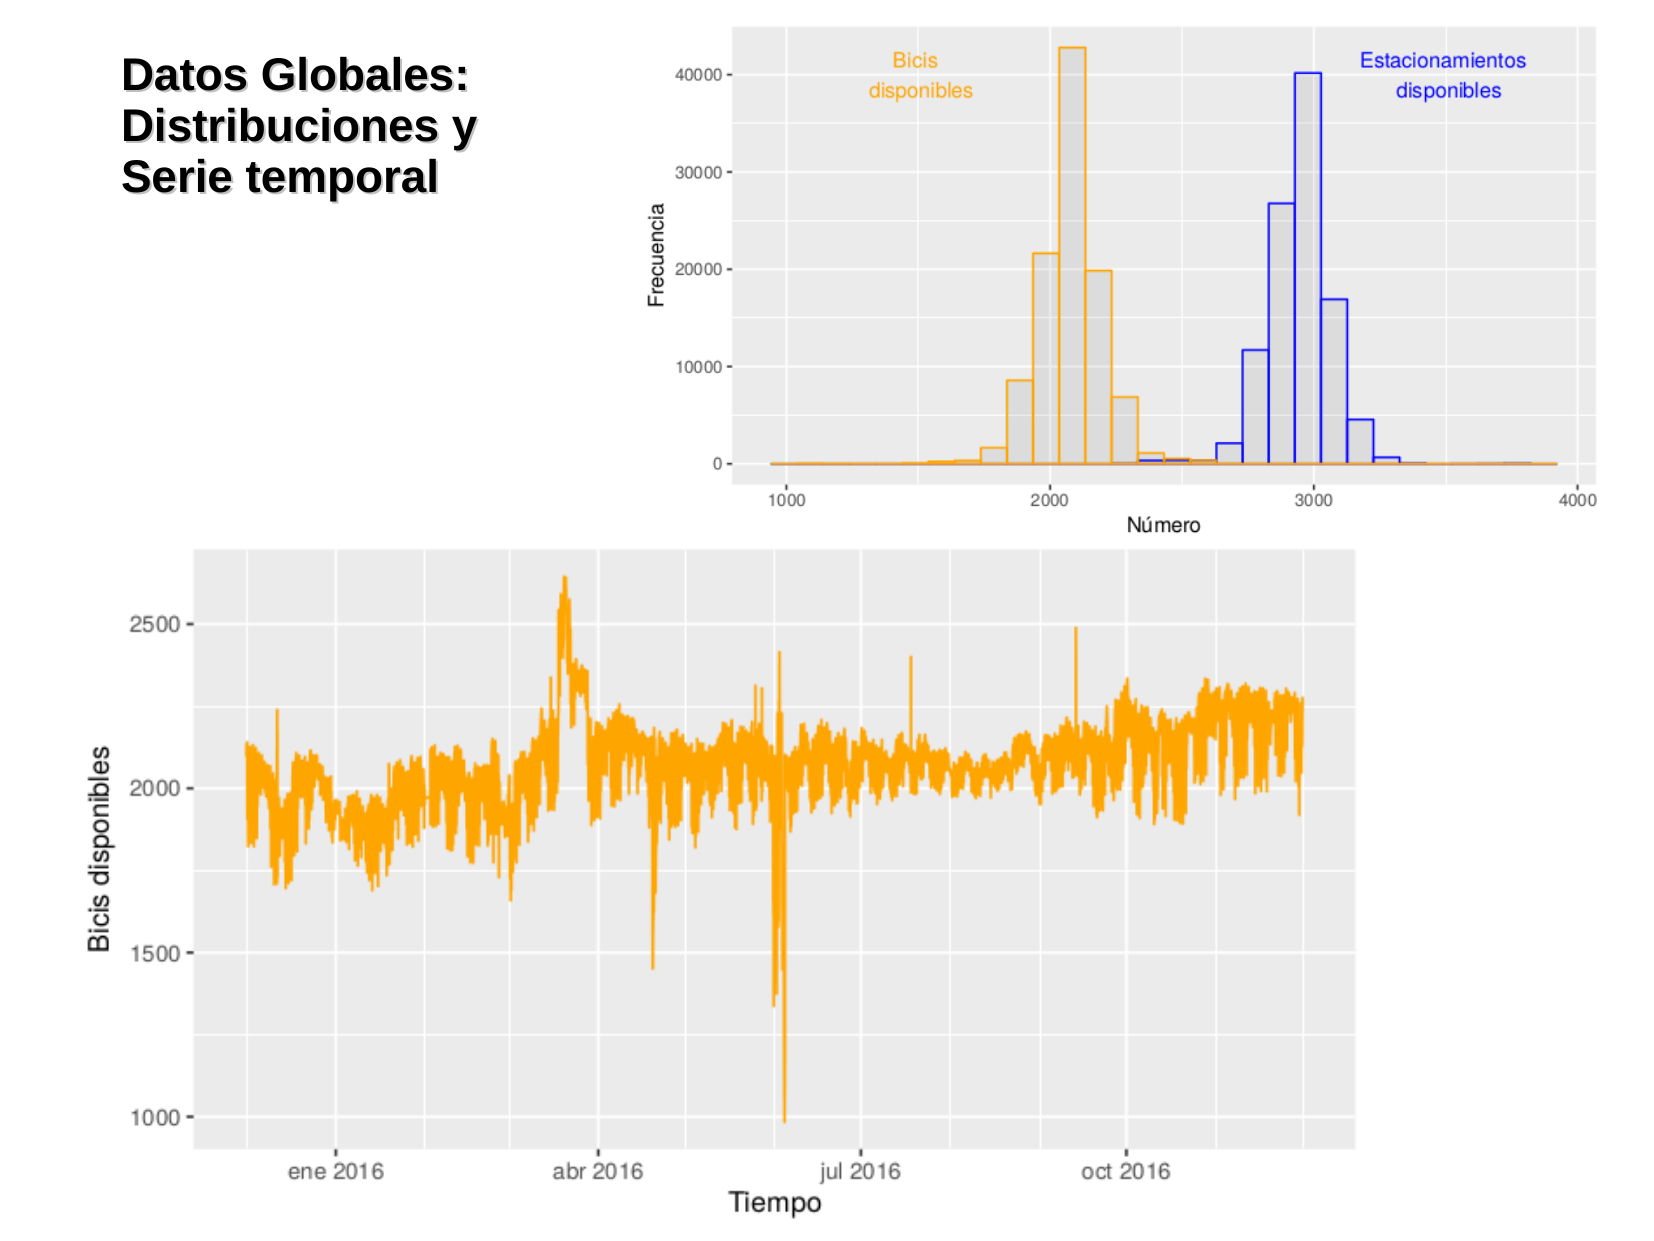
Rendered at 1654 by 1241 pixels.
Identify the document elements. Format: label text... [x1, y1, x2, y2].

picture [69, 5, 1645, 1231]
text_box Datos Globales: Distribuciones y Serie temporal [106, 41, 591, 210]
